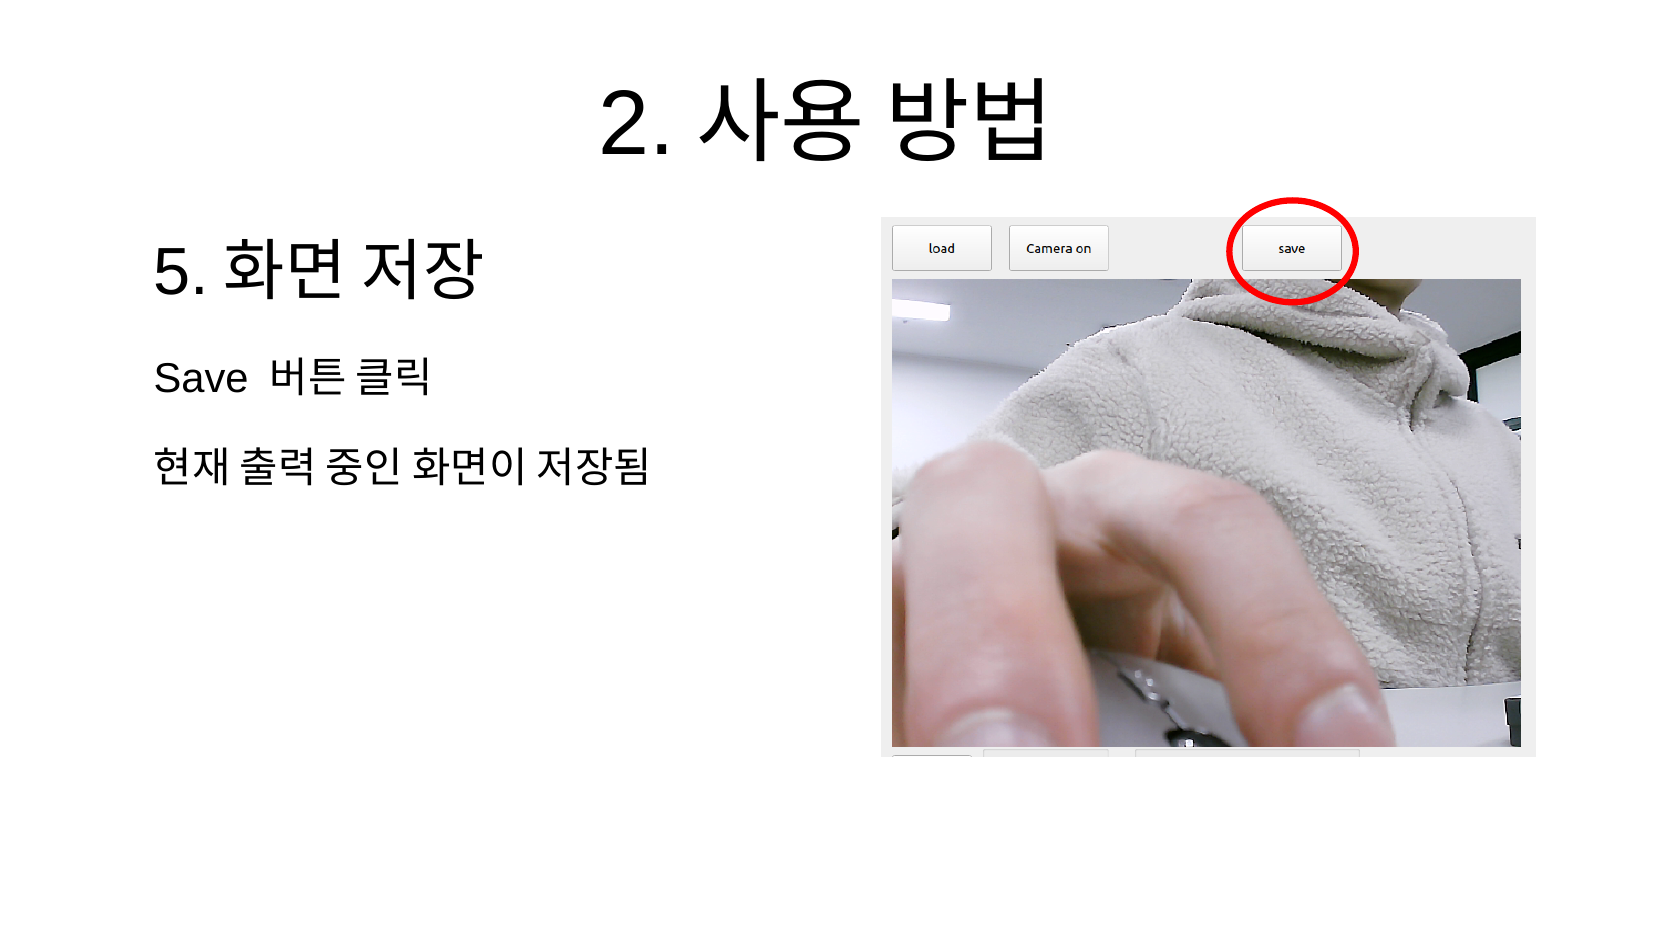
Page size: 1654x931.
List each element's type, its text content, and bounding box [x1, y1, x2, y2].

list 5.화면 저장 Save 버튼 클릭 현재 출력 중인 화면이 저장됨 [82, 217, 809, 758]
title 2.사용 방법 [82, 37, 1571, 193]
picture [881, 217, 1536, 758]
picture [1233, 217, 1352, 299]
